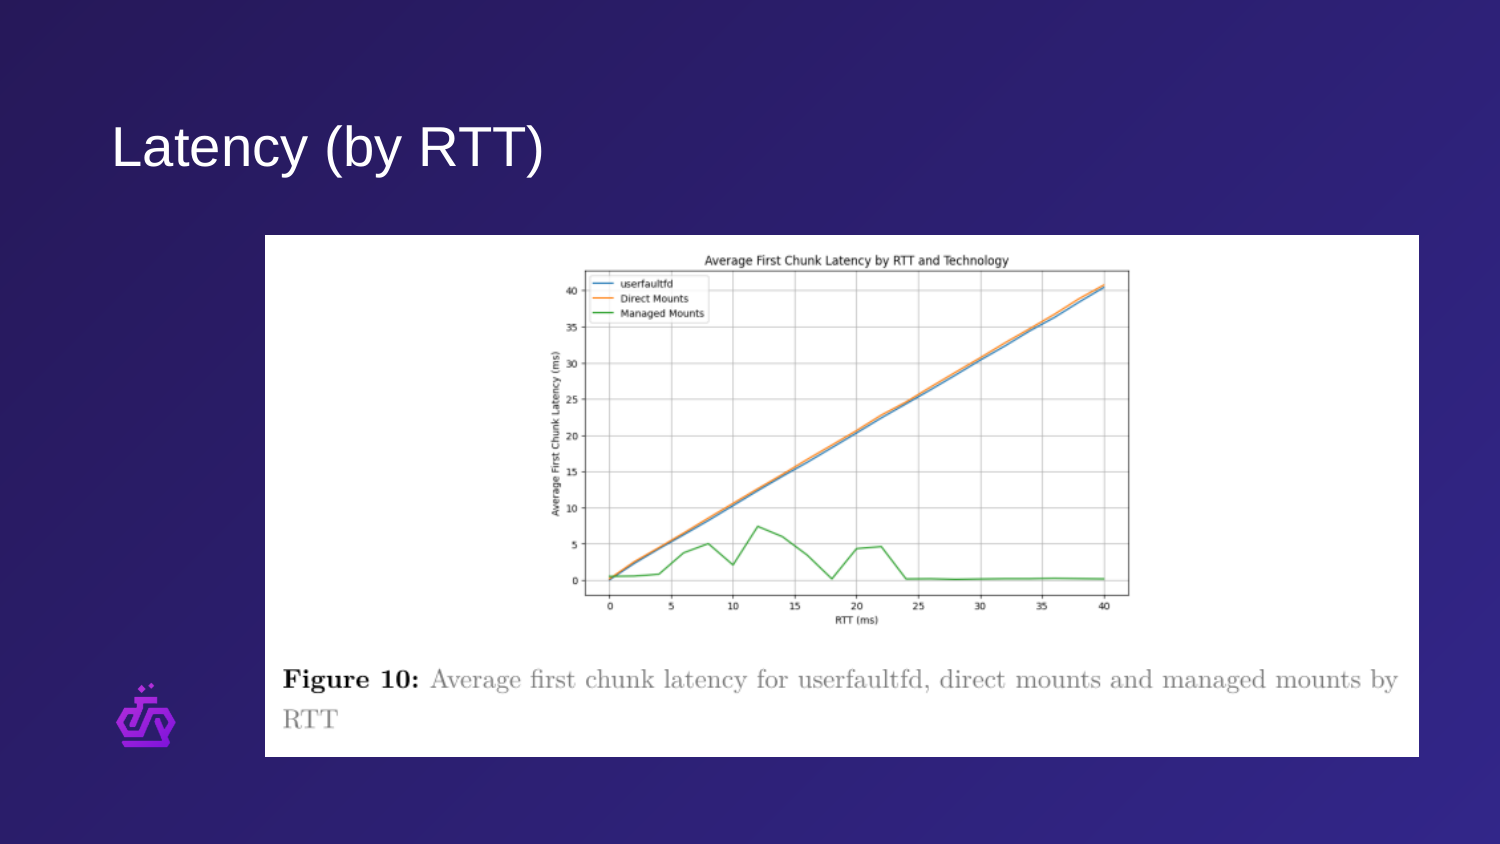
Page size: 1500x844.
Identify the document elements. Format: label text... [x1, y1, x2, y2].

picture [96, 661, 188, 773]
text_box Latency (by RTT) [96, 77, 1419, 210]
picture [265, 235, 1419, 757]
